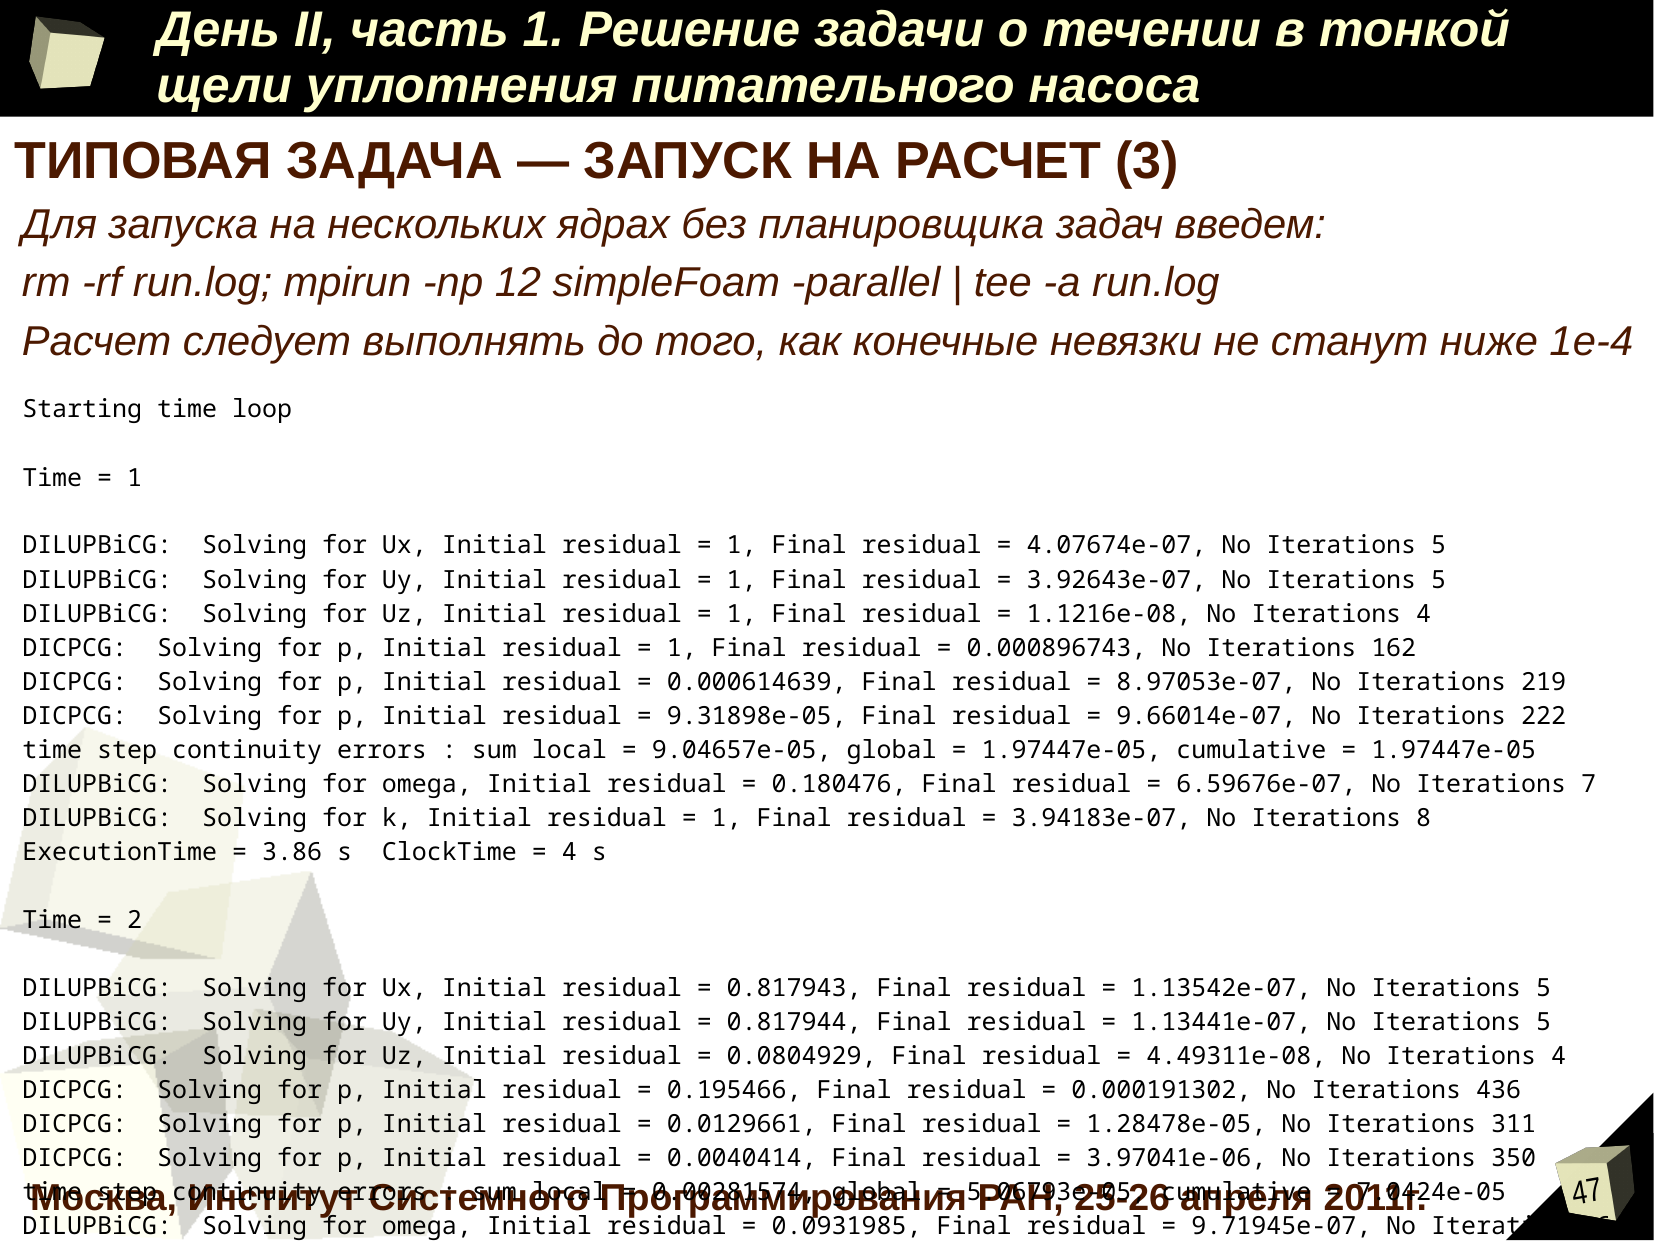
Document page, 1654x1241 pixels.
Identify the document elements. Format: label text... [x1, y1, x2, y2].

text_box Для запуска на нескольких ядрах без планировщика задач введем: rm -rf run.log; mpirun -np 12 simpleFoam -parallel | tee -a run.log Расчет следует выполнять до того, как конечные невязки не станут ниже 1e-4 [7, 193, 1654, 372]
text_box Starting time loop Time = 1 DILUPBiCG: Solving for Ux, Initial residual = 1, Final residual = 4.07674e-07, No Iterations 5 DILUPBiCG: Solving for Uy, Initial residual = 1, Final residual = 3.92643e-07, No Iterations 5 DILUPBiCG: Solving for Uz, Initial residual = 1, Final residual = 1.1216e-08, No Iterations 4 DICPCG: Solving for p, Initial residual = 1, Final residual = 0.000896743, No Iterations 162 DICPCG: Solving for p, Initial residual = 0.000614639, Final residual = 8.97053e-07, No Iterations 219 DICPCG: Solving for p, Initial residual = 9.31898e-05, Final residual = 9.66014e-07, No Iterations 222 time step continuity errors : sum local = 9.04657e-05, global = 1.97447e-05, cumulative = 1.97447e-05 DILUPBiCG: Solving for omega, Initial residual = 0.180476, Final residual = 6.59676e-07, No Iterations 7 DILUPBiCG: Solving for k, Initial residual = 1, Final residual = 3.94183e-07, No Iterations 8 ExecutionTime = 3.86 s ClockTime = 4 s Time = 2 DILUPBiCG: Solving for Ux, Initial residual = 0.817943, Final residual = 1.13542e-07, No Iterations 5 DILUPBiCG: Solving for Uy, Initial residual = 0.817944, Final residual = 1.13441e-07, No Iterations 5 DILUPBiCG: Solving for Uz, Initial residual = 0.0804929, Final residual = 4.49311e-08, No Iterations 4 DICPCG: Solving for p, Initial residual = 0.195466, Final residual = 0.000191302, No Iterations 436 DICPCG: Solving for p, Initial residual = 0.0129661, Final residual = 1.28478e-05, No Iterations 311 DICPCG: Solving for p, Initial residual = 0.0040414, Final residual = 3.97041e-06, No Iterations 350 time step continuity errors : sum local = 0.00281574, global = 5.06793e-05, cumulative = 7.0424e-05 DILUPBiCG: Solving for omega, Initial residual = 0.0931985, Final residual = 9.71945e-07, No Iterations 6 DILUPBiCG: Solving for k, Initial residual = 0.528503, Final residual = 3.49366e-07, No Iterations 8 ExecutionTime = 8.96 s ClockTime = 9 s [7, 383, 1654, 1169]
text_box ТИПОВАЯ ЗАДАЧА — ЗАПУСК НА РАСЧЕТ (3) [0, 124, 1654, 214]
picture [464, 1193, 472, 1198]
picture [0, 726, 477, 1241]
